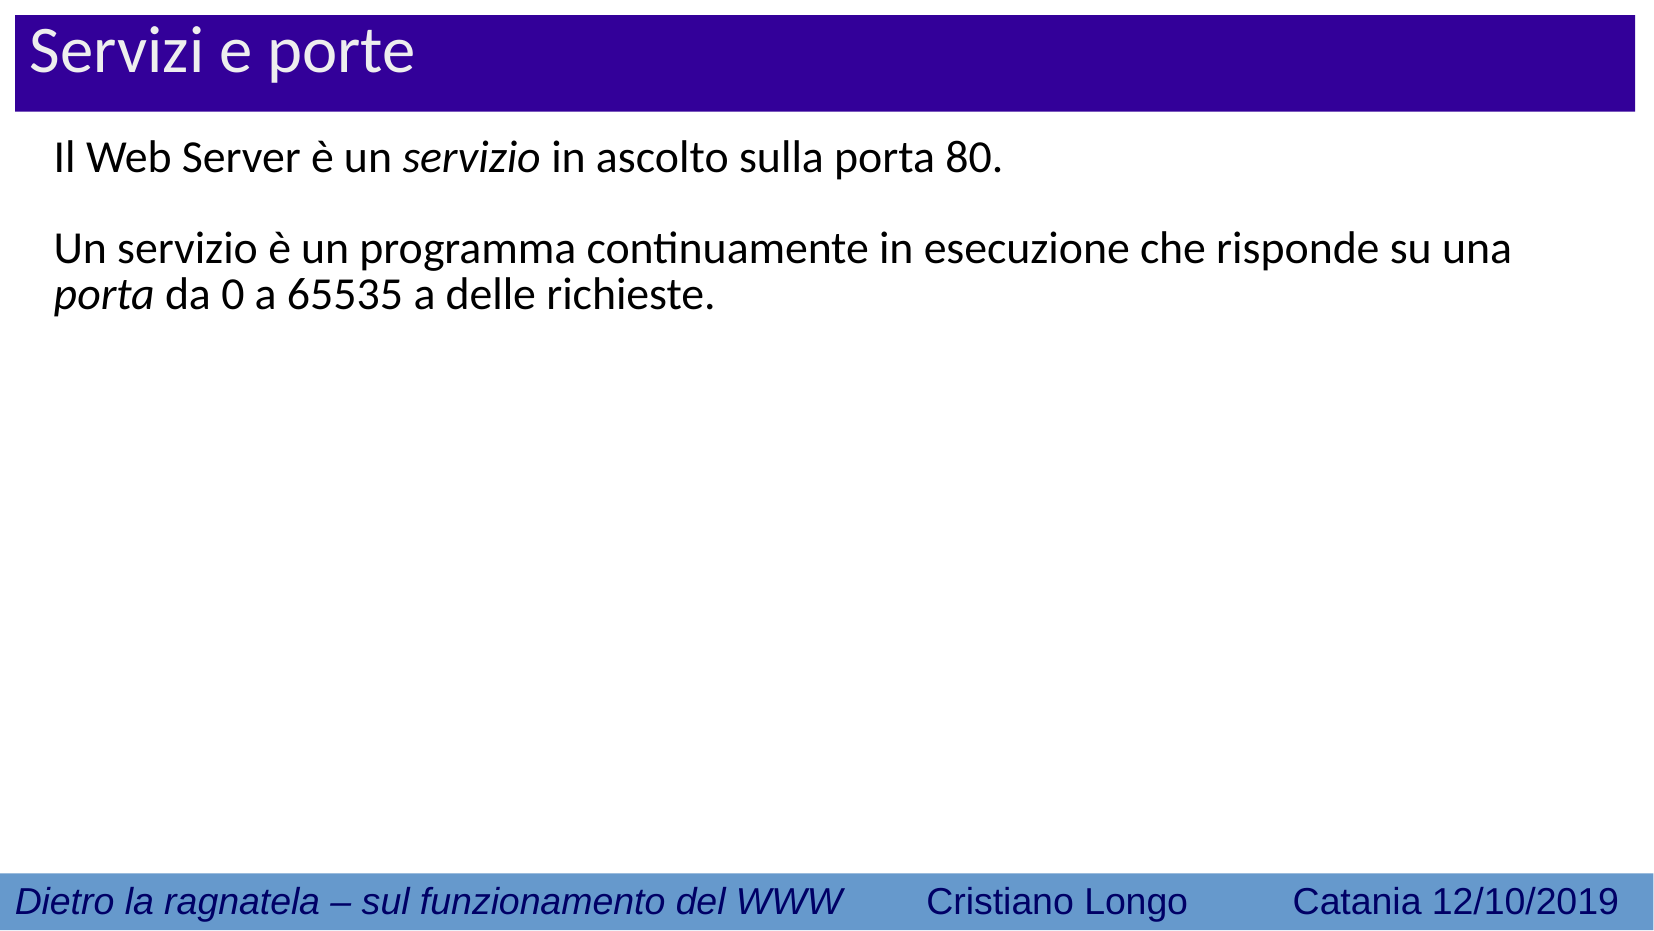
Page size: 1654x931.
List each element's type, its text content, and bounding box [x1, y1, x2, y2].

text_box Dietro la ragnatela – sul funzionamento del WWW Cristiano Longo Catania 12/10/2019 [0, 873, 1654, 931]
text_box Il Web Server è un servizio in ascolto sulla porta 80. Un servizio è un programma continuamente in esecuzione che risponde su una porta da 0 a 65535 a delle richieste. [38, 130, 1627, 342]
text_box Servizi e porte [15, 15, 1636, 112]
